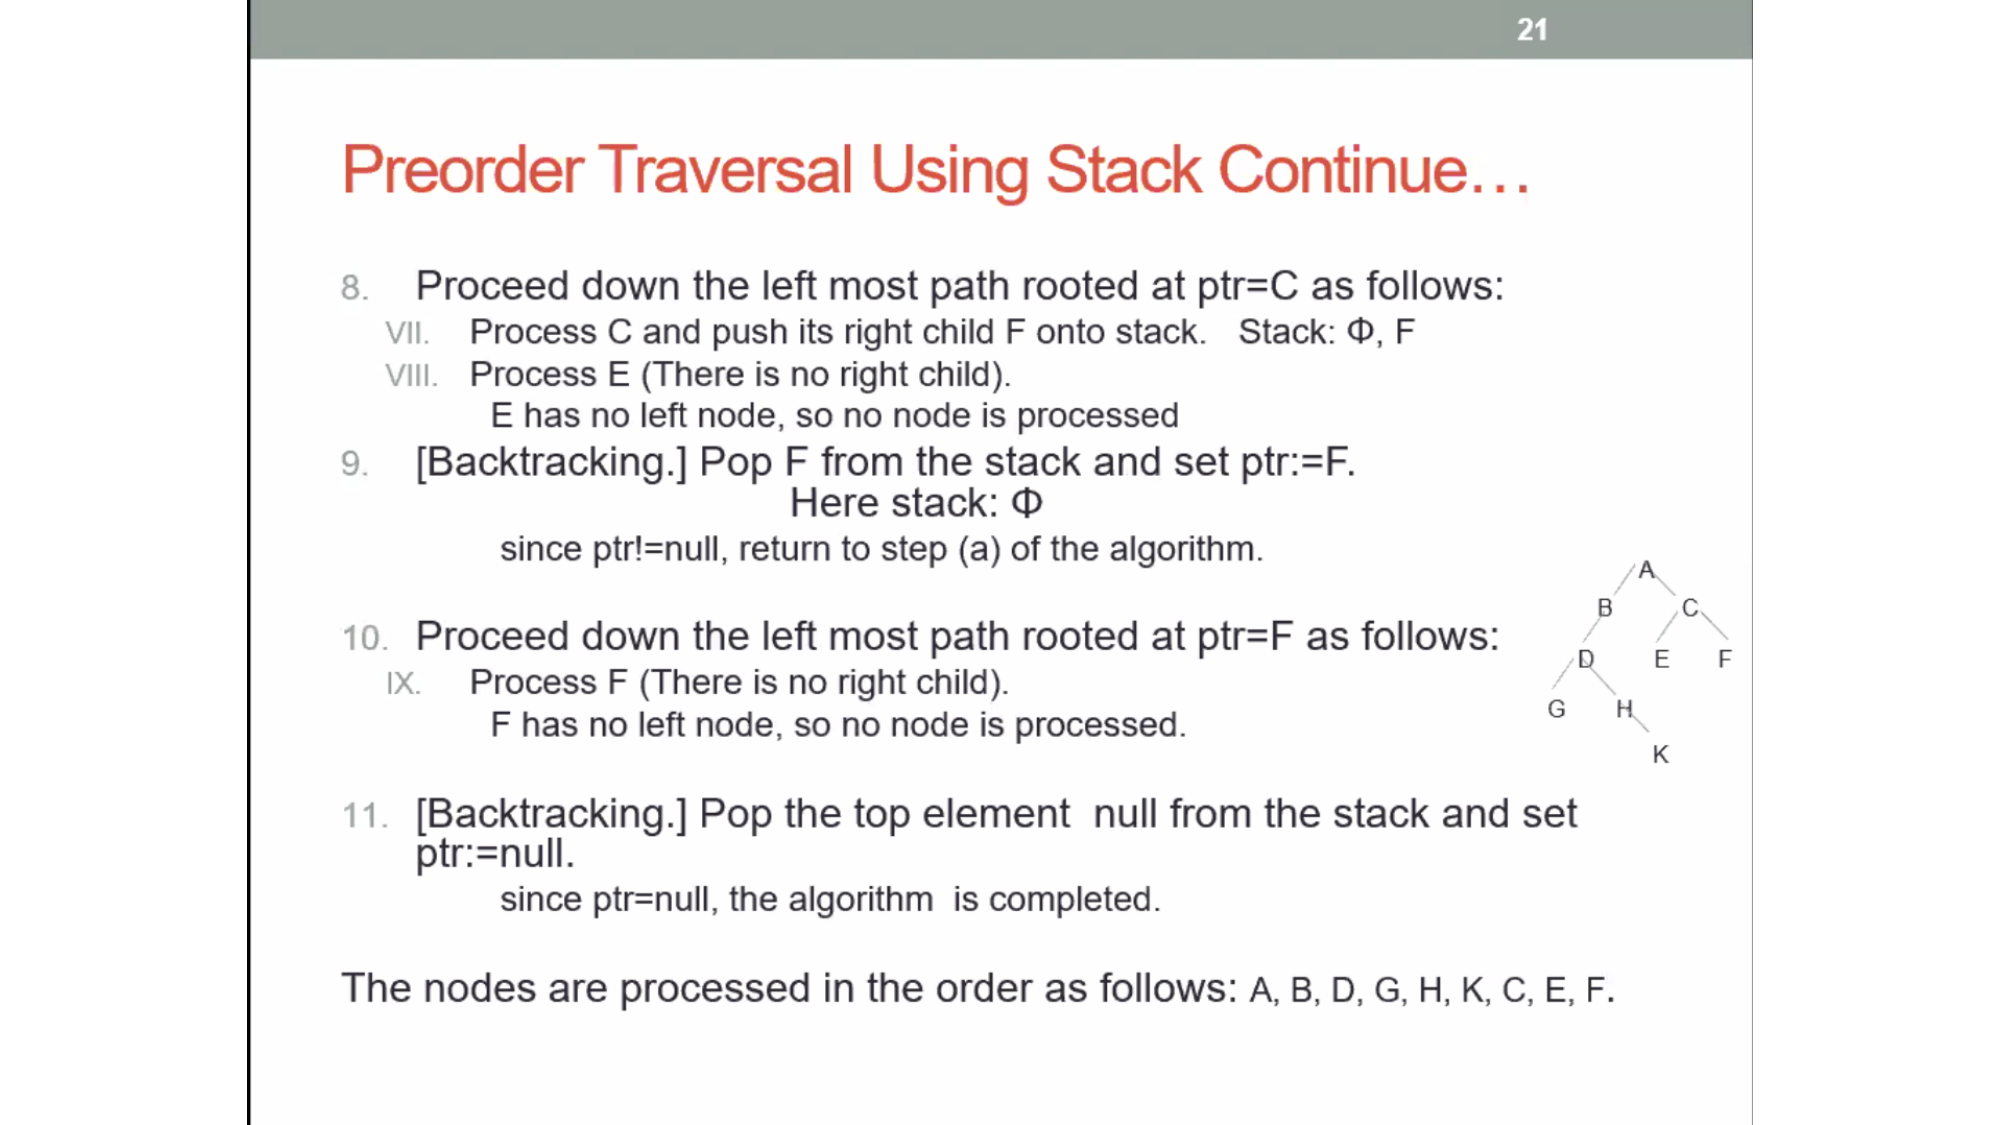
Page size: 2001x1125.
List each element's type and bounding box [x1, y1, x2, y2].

picture [247, 0, 1753, 1125]
